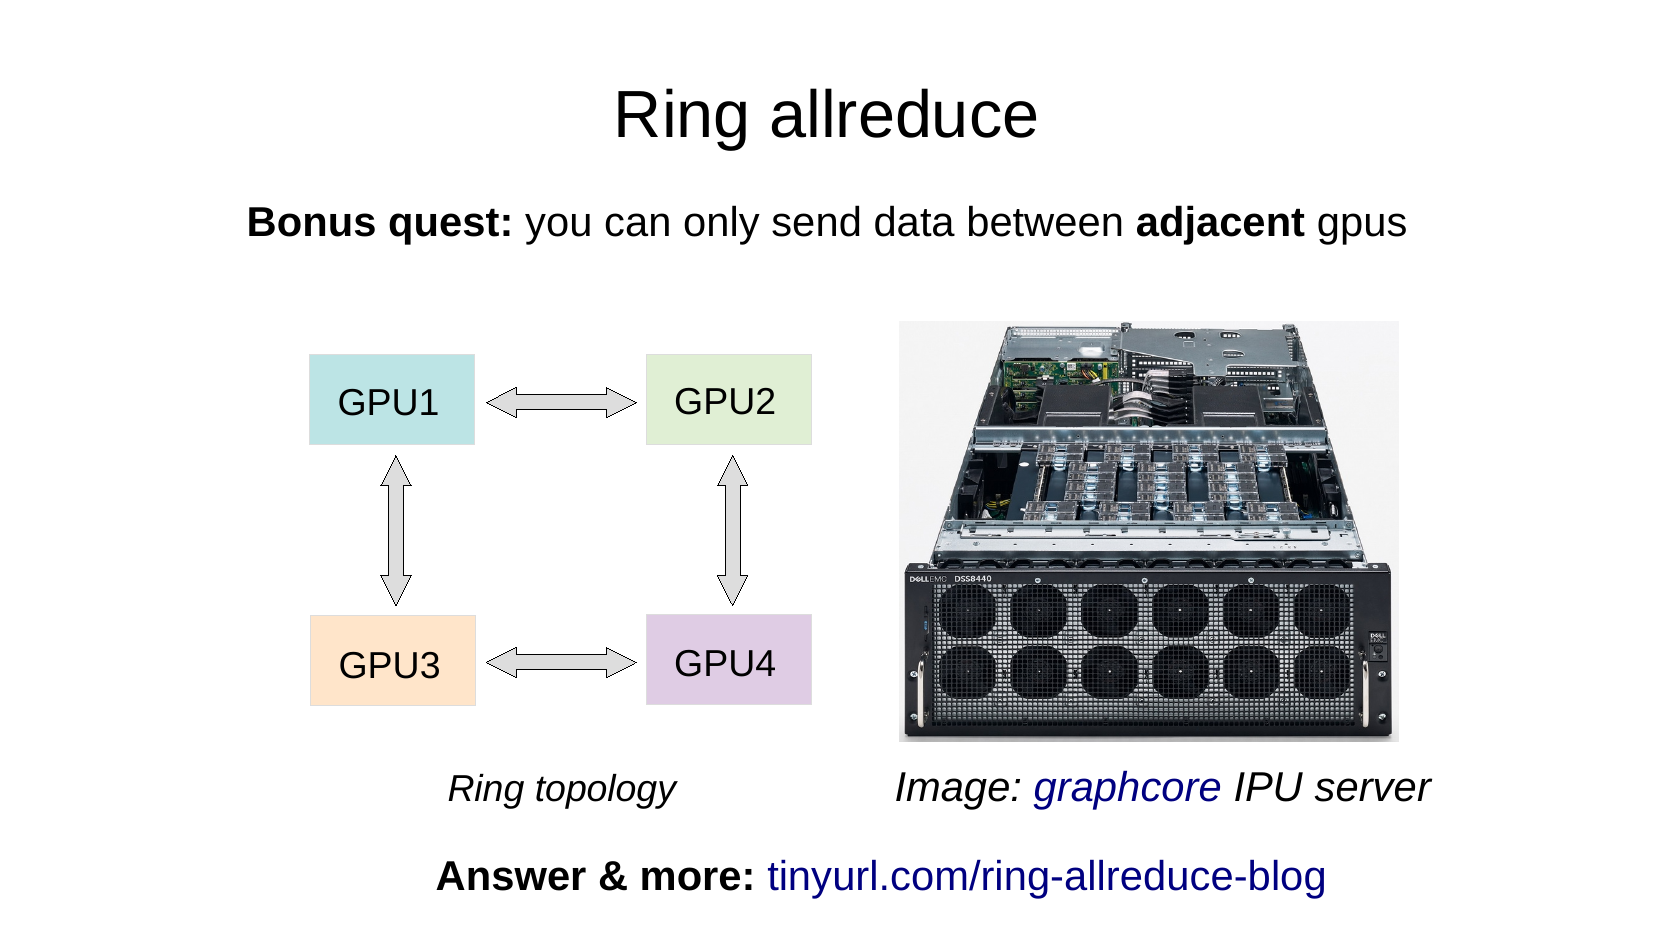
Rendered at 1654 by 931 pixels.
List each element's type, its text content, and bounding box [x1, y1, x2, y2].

text_box [486, 387, 637, 418]
text_box [309, 393, 475, 445]
text_box GPU1 [322, 393, 515, 432]
text_box GPU4 [659, 634, 852, 692]
text_box [310, 615, 476, 706]
text_box [646, 614, 812, 705]
text_box Image: graphcore IPU server [849, 756, 1476, 845]
text_box Ring topology [352, 760, 772, 859]
text_box [646, 393, 812, 445]
text_box Bonus quest: you can only send data between adjacent gpus [91, 98, 1563, 393]
text_box [380, 455, 412, 606]
text_box GPU3 [323, 636, 516, 694]
text_box Answer & more: tinyurl.com/ring-allreduce-blog [420, 845, 1654, 931]
text_box GPU2 [659, 393, 852, 430]
text_box [486, 647, 637, 678]
text_box [717, 455, 748, 606]
title Ring allreduce [82, 37, 1571, 193]
picture [899, 321, 1399, 742]
